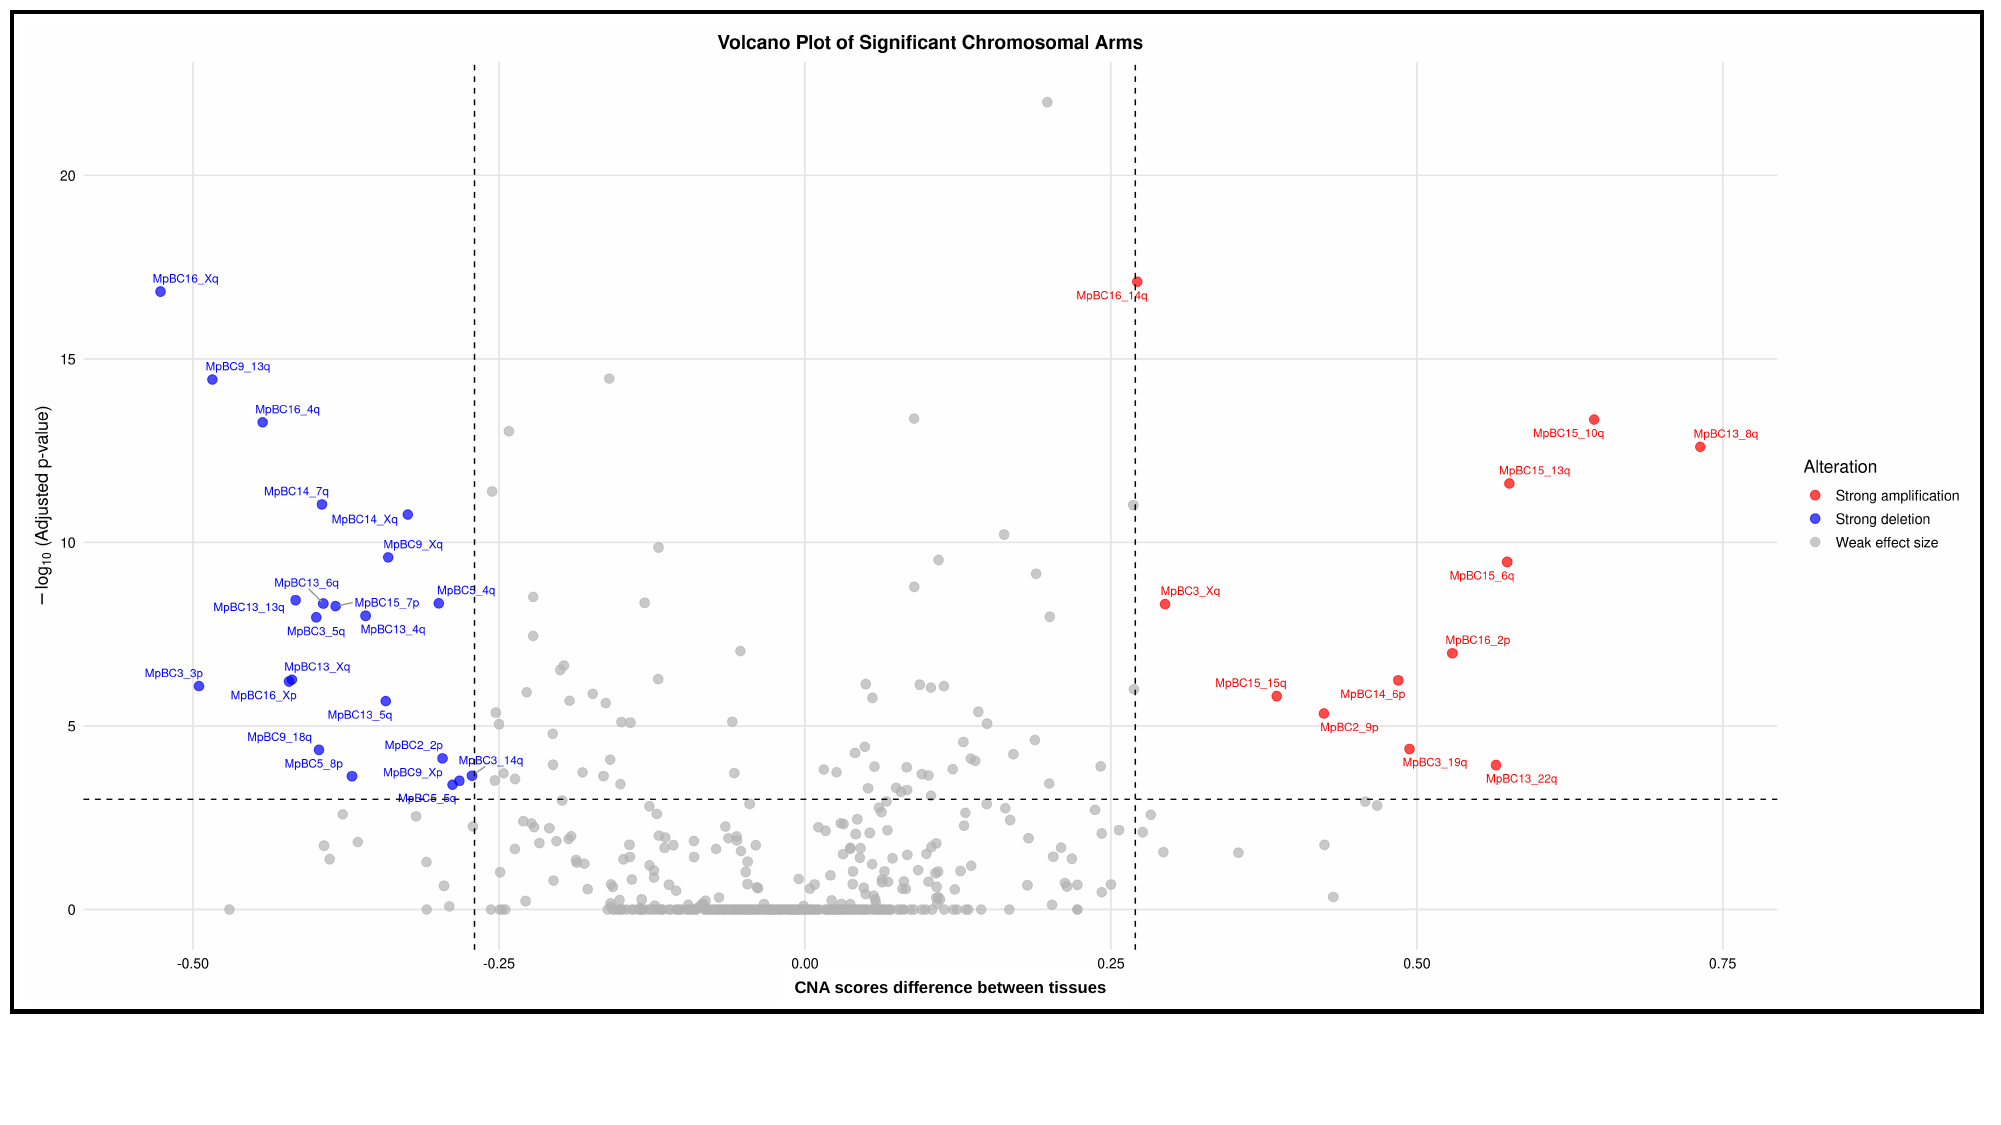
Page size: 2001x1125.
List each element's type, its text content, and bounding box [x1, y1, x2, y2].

text_box CNA scores difference between tissues [779, 969, 1127, 1006]
picture [26, 26, 1977, 1002]
